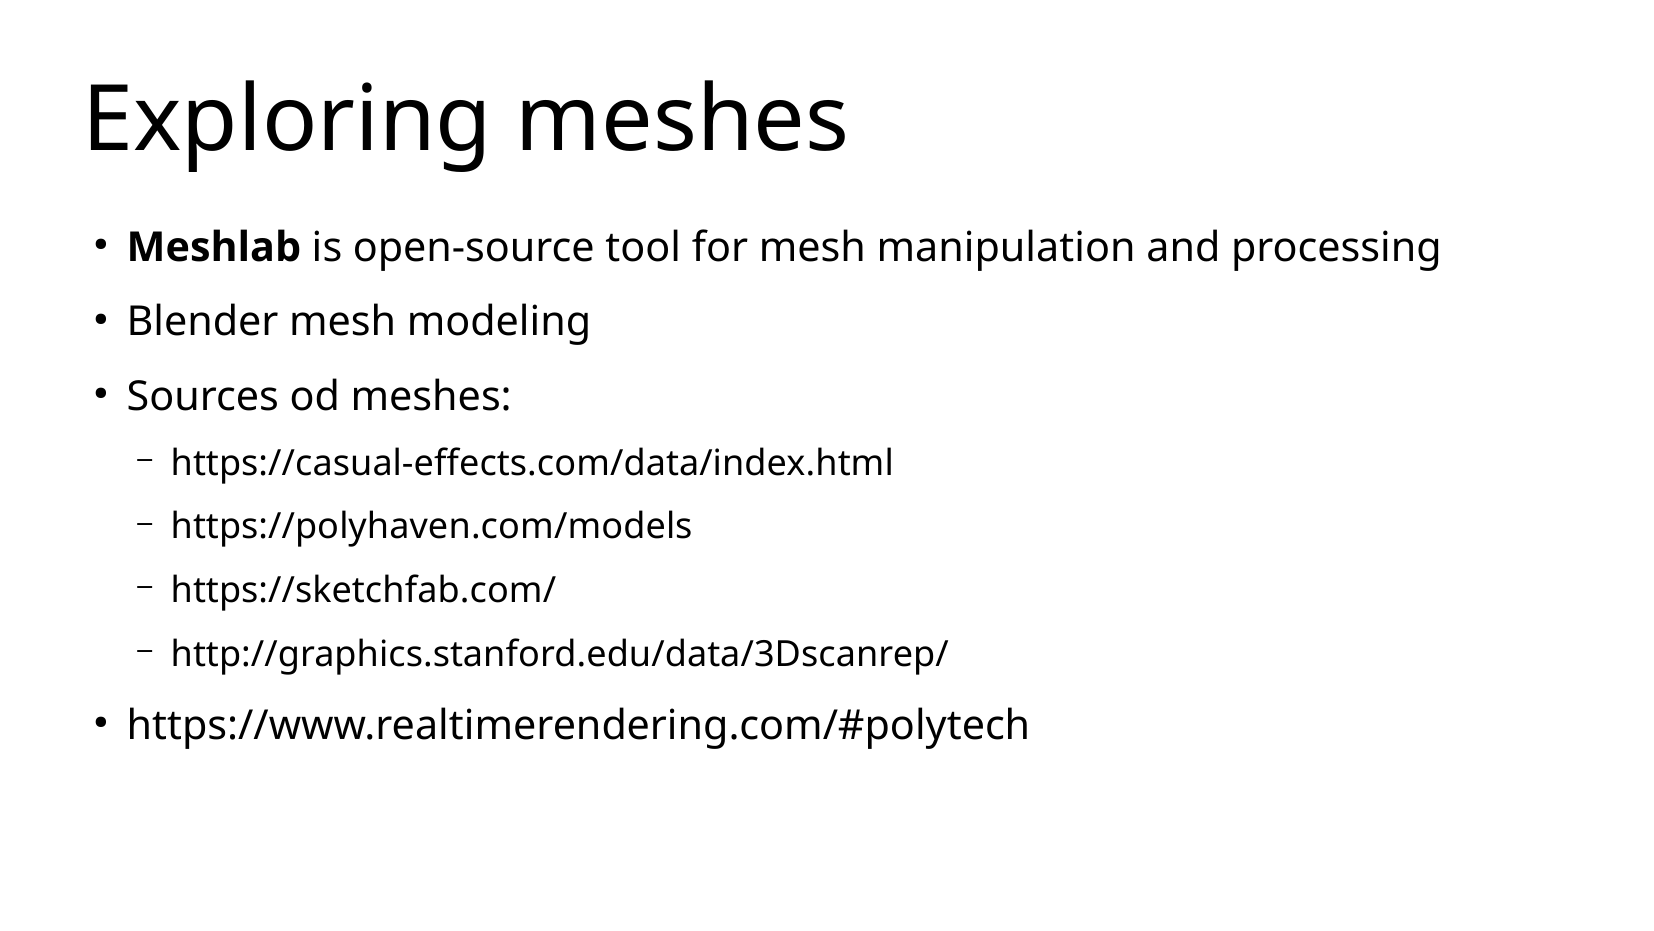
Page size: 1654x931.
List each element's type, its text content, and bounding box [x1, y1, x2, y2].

title Exploring meshes [82, 37, 1571, 193]
list Meshlab is open-source tool for mesh manipulation and processing Blender mesh modeling Sources od meshes: https://casual-effects.com/data/index.html https://polyhaven.com/models https://sketchfab.com/ http://graphics.stanford.edu/data/3Dscanrep/ https://www.realtimerendering.com/#polytech [82, 217, 1571, 758]
